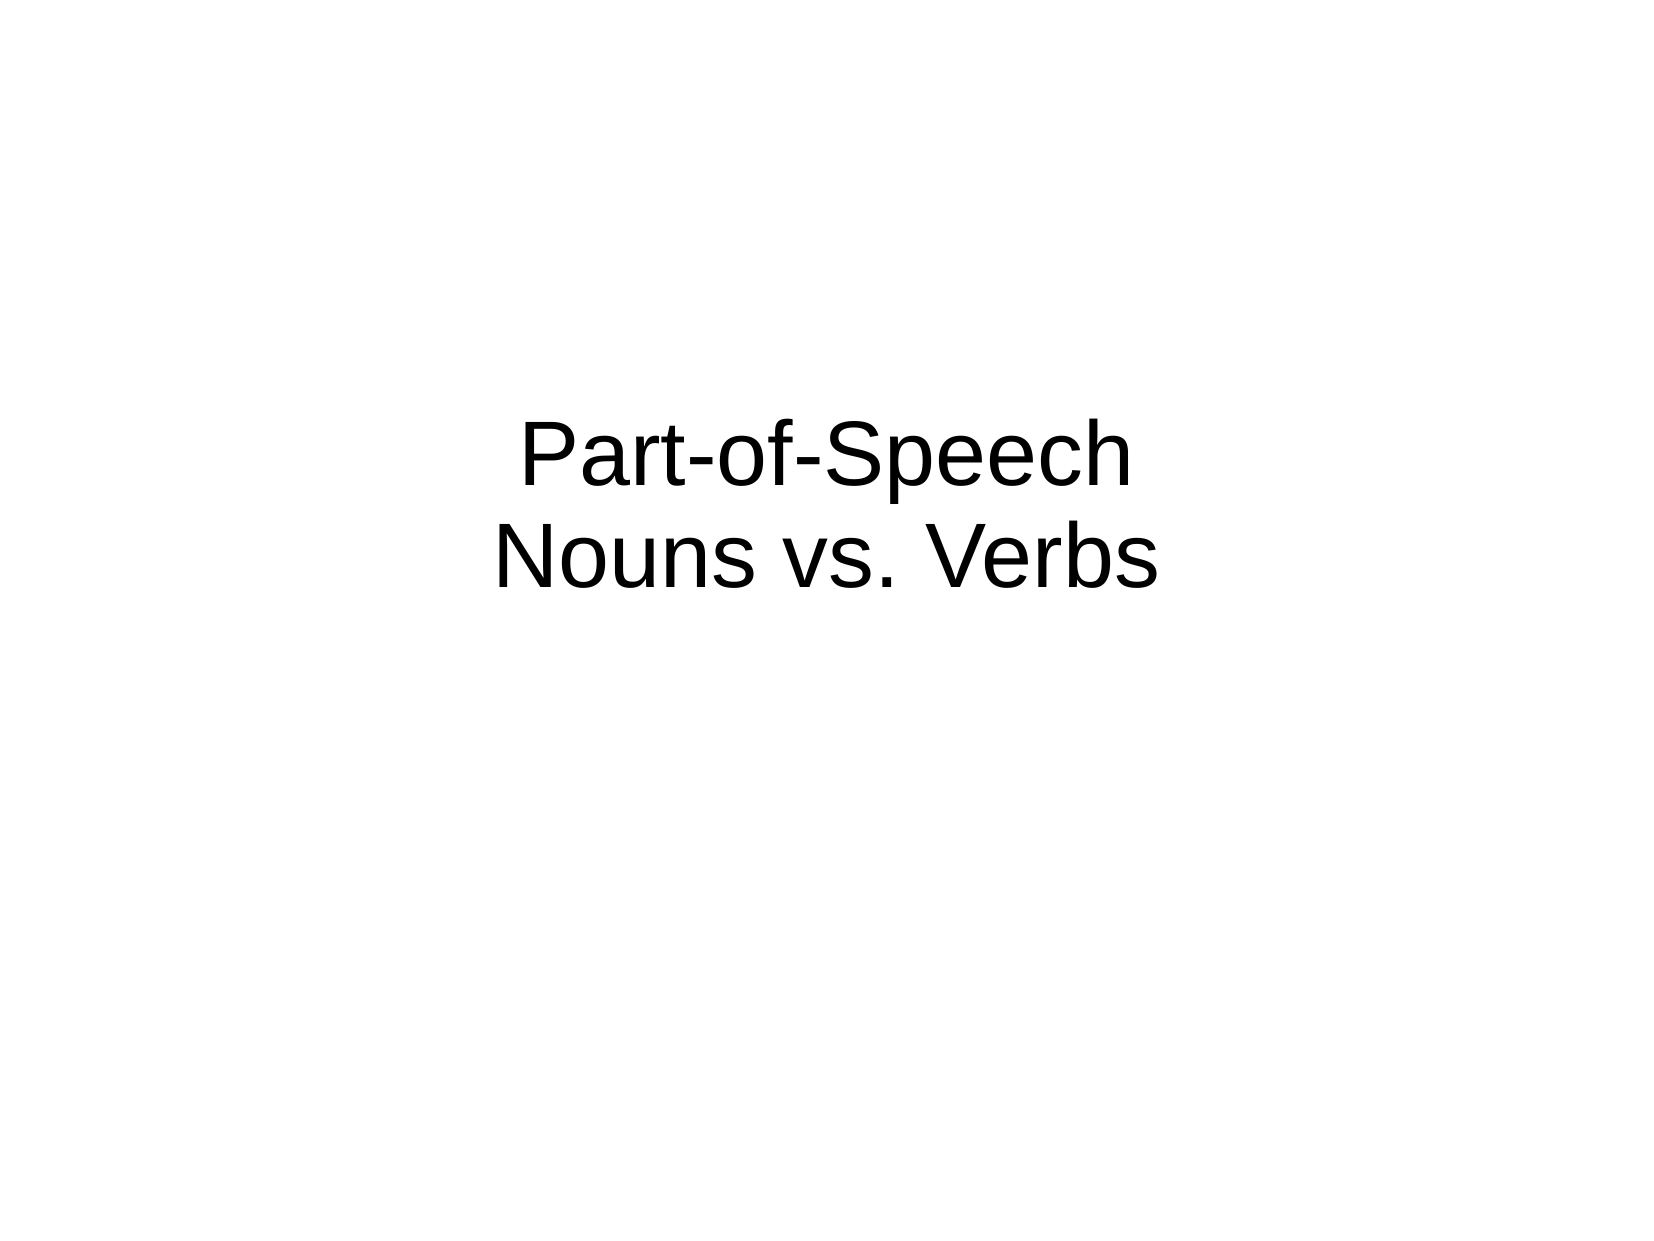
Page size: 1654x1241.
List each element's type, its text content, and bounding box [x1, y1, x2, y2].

title Part-of-Speech Nouns vs. Verbs [82, 49, 1571, 961]
